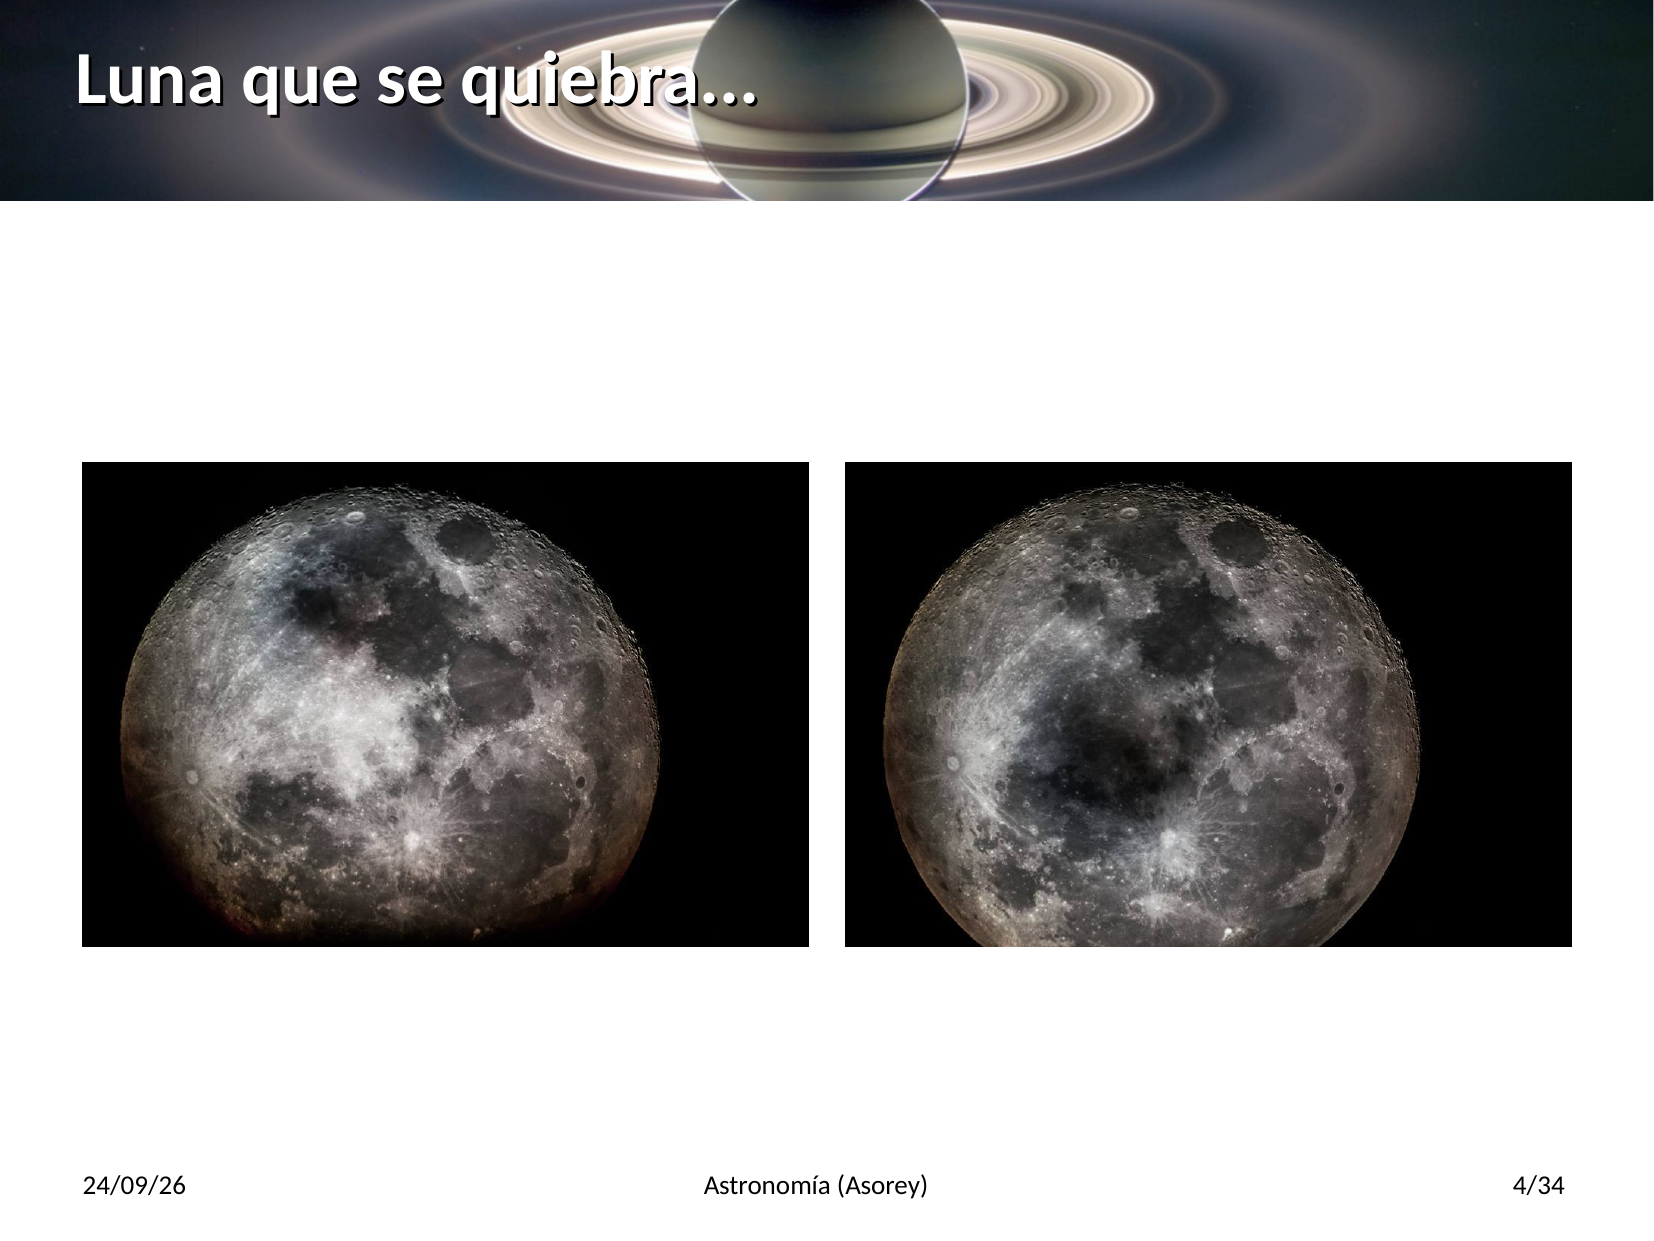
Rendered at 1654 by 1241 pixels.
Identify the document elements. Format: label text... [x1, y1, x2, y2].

title Luna que se quiebra... [75, 19, 1564, 151]
picture [0, 0, 1654, 201]
picture [845, 462, 1572, 948]
picture [82, 462, 809, 948]
